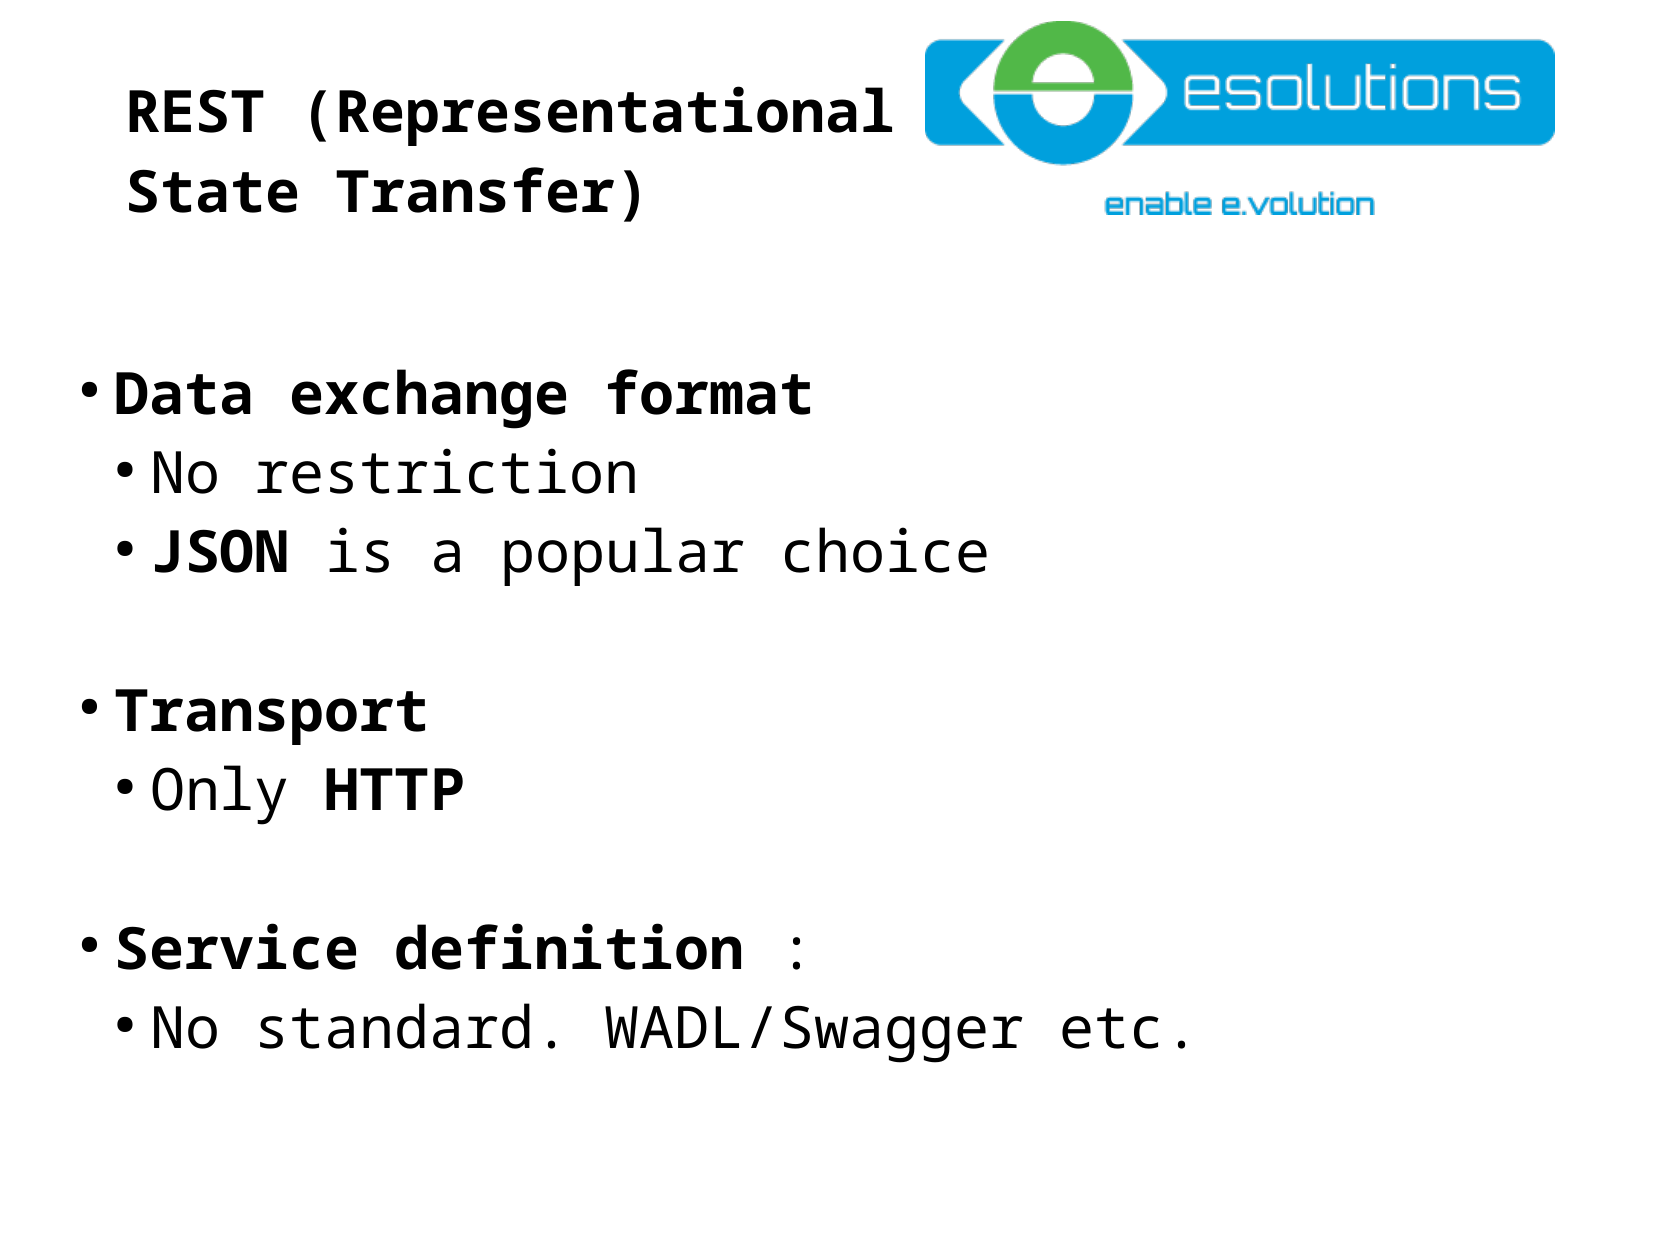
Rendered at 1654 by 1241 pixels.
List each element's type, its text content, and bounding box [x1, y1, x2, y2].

picture [1185, 75, 1220, 110]
picture [1226, 201, 1236, 205]
picture [1307, 64, 1319, 110]
picture [1267, 75, 1302, 110]
text_box REST (Representational State Transfer) [75, 63, 916, 217]
picture [1390, 75, 1396, 110]
picture [1444, 75, 1479, 110]
subtitle Data exchange format No restriction JSON is a popular choice Transport Only HTTP Service definition : No standard. WADL/Swagger etc. [79, 255, 1561, 1084]
picture [1325, 75, 1361, 110]
picture [1197, 201, 1208, 205]
picture [1340, 201, 1351, 211]
picture [1130, 201, 1139, 215]
picture [1360, 201, 1370, 215]
picture [925, 21, 1555, 215]
picture [1169, 201, 1179, 211]
picture [1366, 64, 1385, 110]
picture [1110, 201, 1120, 205]
picture [1226, 75, 1261, 110]
picture [1403, 75, 1438, 110]
picture [1485, 75, 1521, 110]
